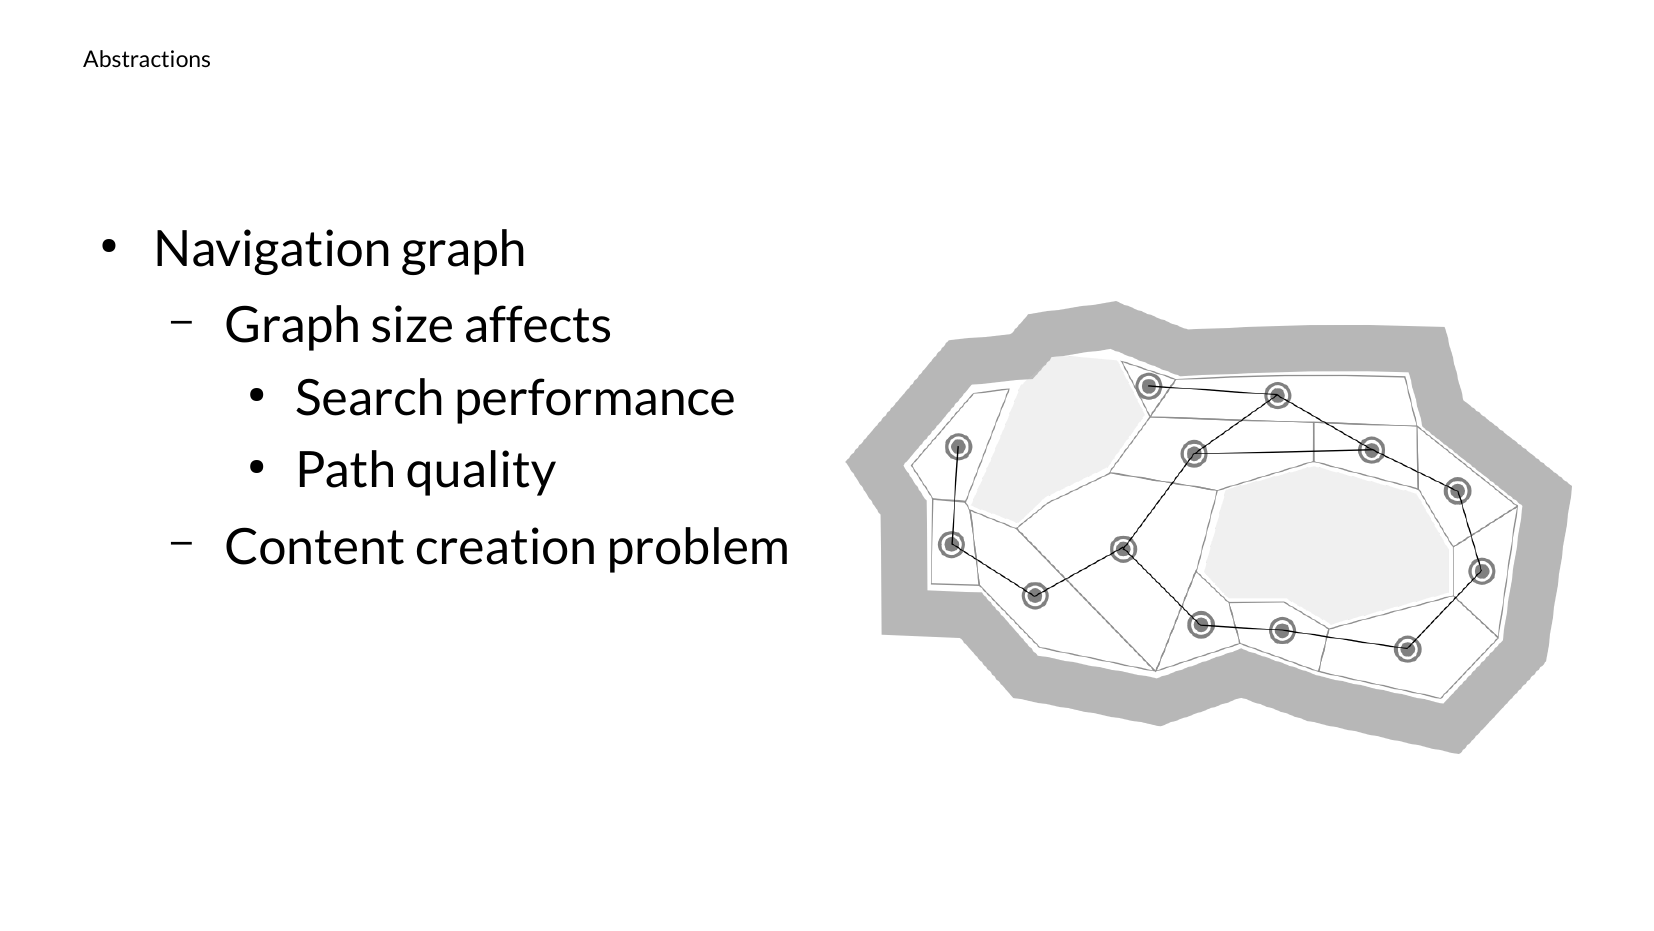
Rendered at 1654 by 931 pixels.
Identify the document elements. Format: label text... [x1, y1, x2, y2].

list Navigation graph Graph size affects Search performance Path quality Content creation problem [82, 217, 809, 839]
picture [845, 216, 1572, 839]
title Abstractions [83, 0, 1571, 119]
